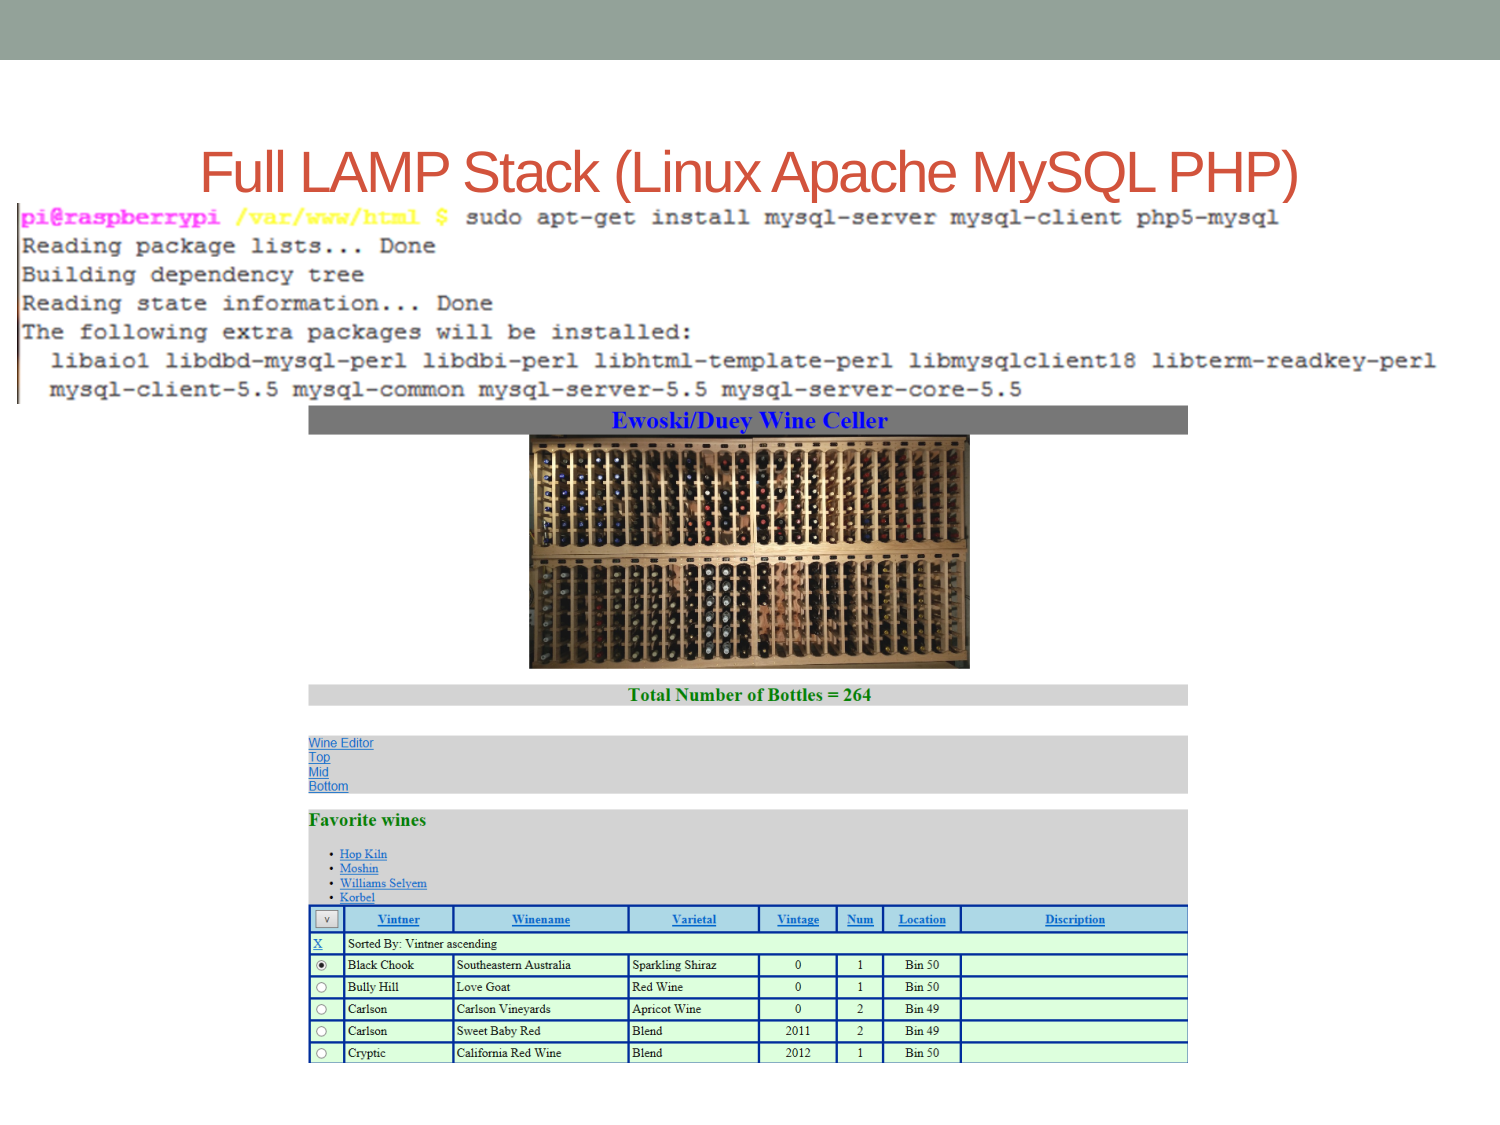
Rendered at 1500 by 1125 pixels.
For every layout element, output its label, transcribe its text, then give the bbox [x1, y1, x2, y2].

title Full LAMP Stack (Linux Apache MySQL PHP) [75, 87, 1425, 203]
picture [17, 203, 1456, 1063]
